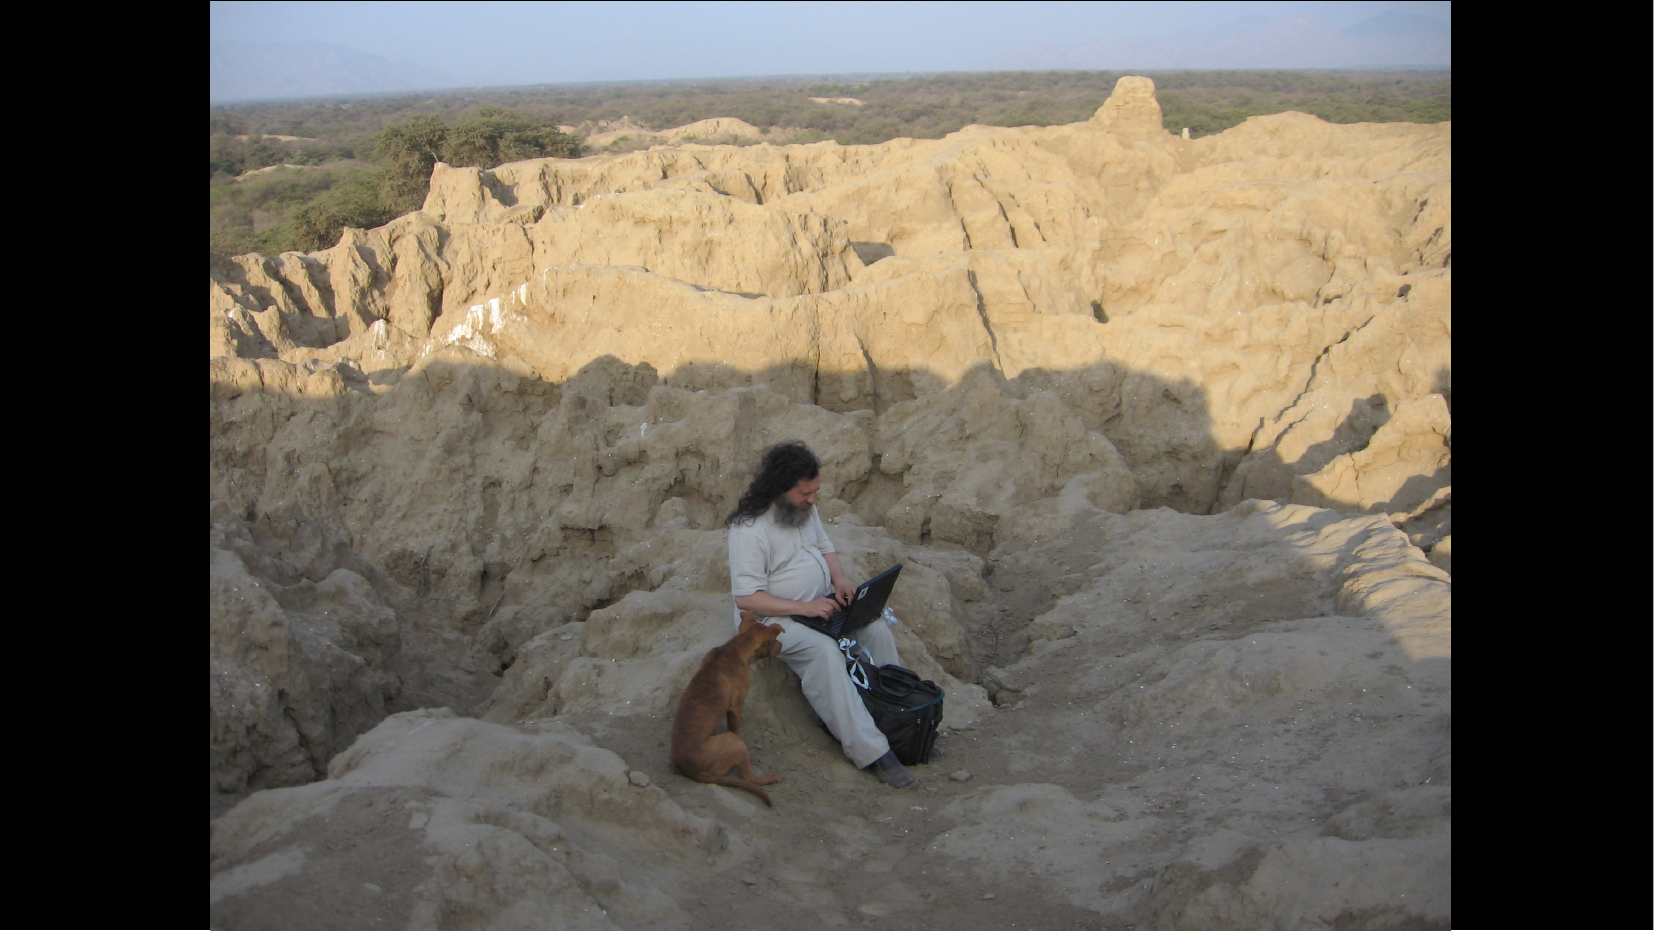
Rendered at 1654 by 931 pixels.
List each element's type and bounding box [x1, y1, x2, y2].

picture [210, 1, 1451, 931]
